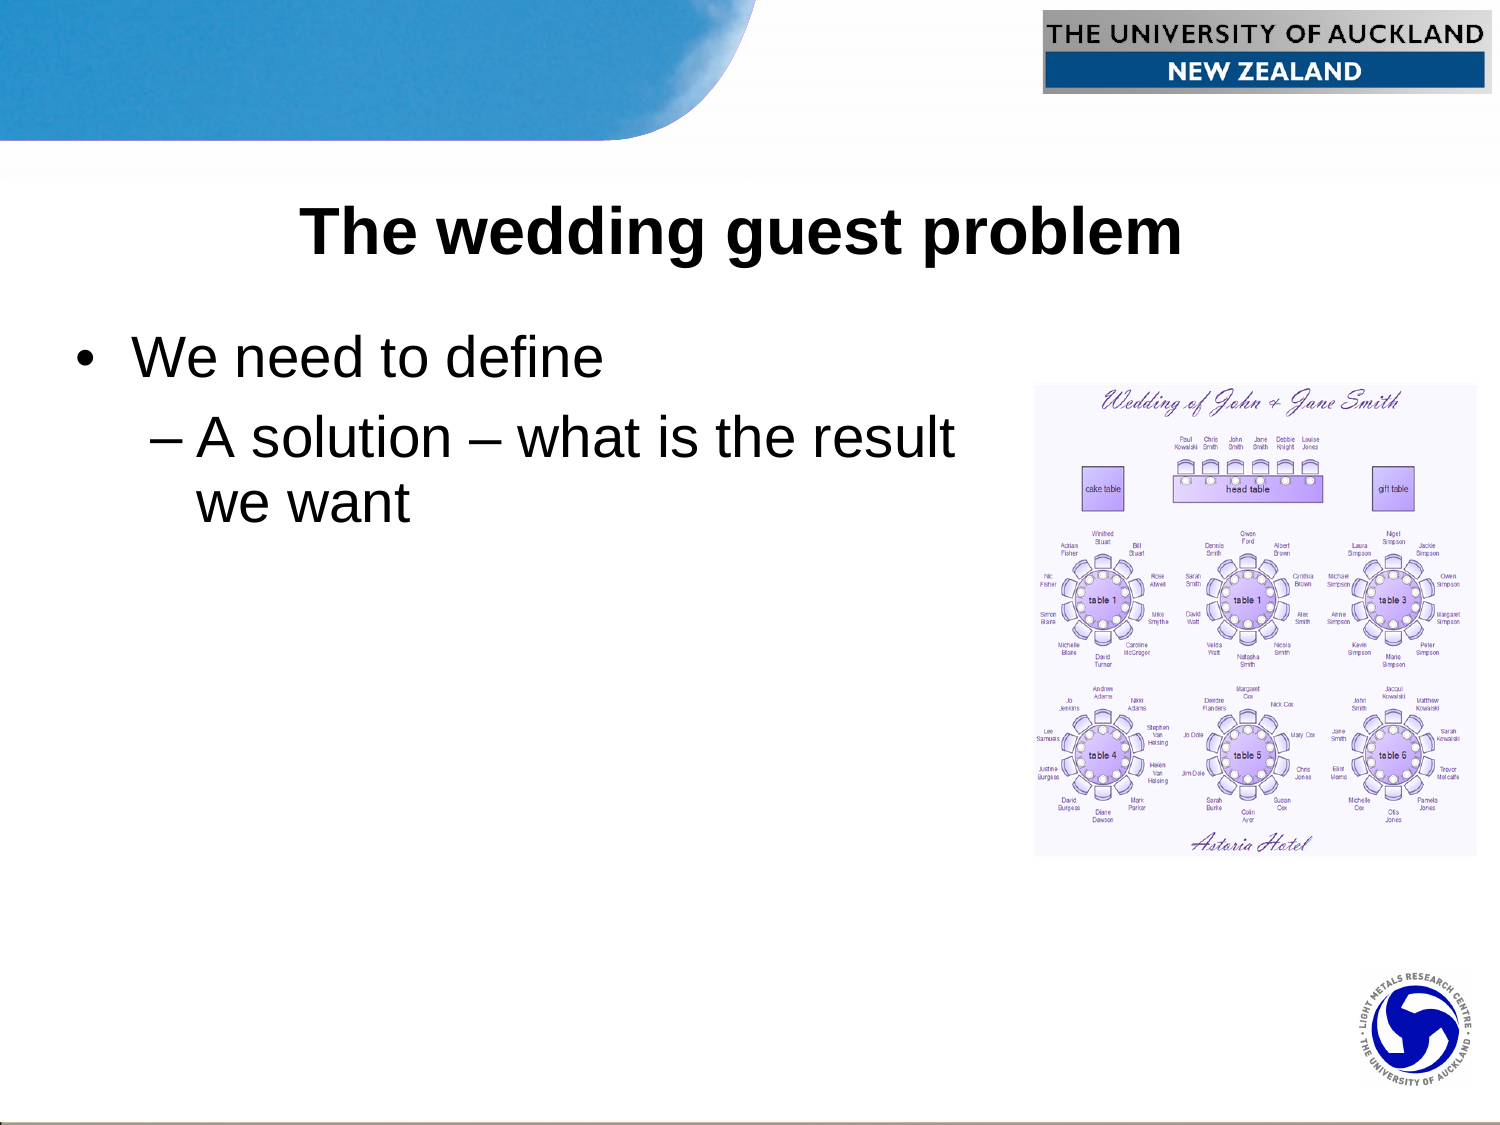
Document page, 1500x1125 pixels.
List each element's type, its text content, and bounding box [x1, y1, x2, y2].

list We need to define A solution – what is the result we want [75, 324, 1034, 1068]
picture [1033, 383, 1477, 857]
picture [1359, 972, 1472, 1086]
picture [0, 0, 1500, 181]
title The wedding guest problem [67, 166, 1418, 296]
